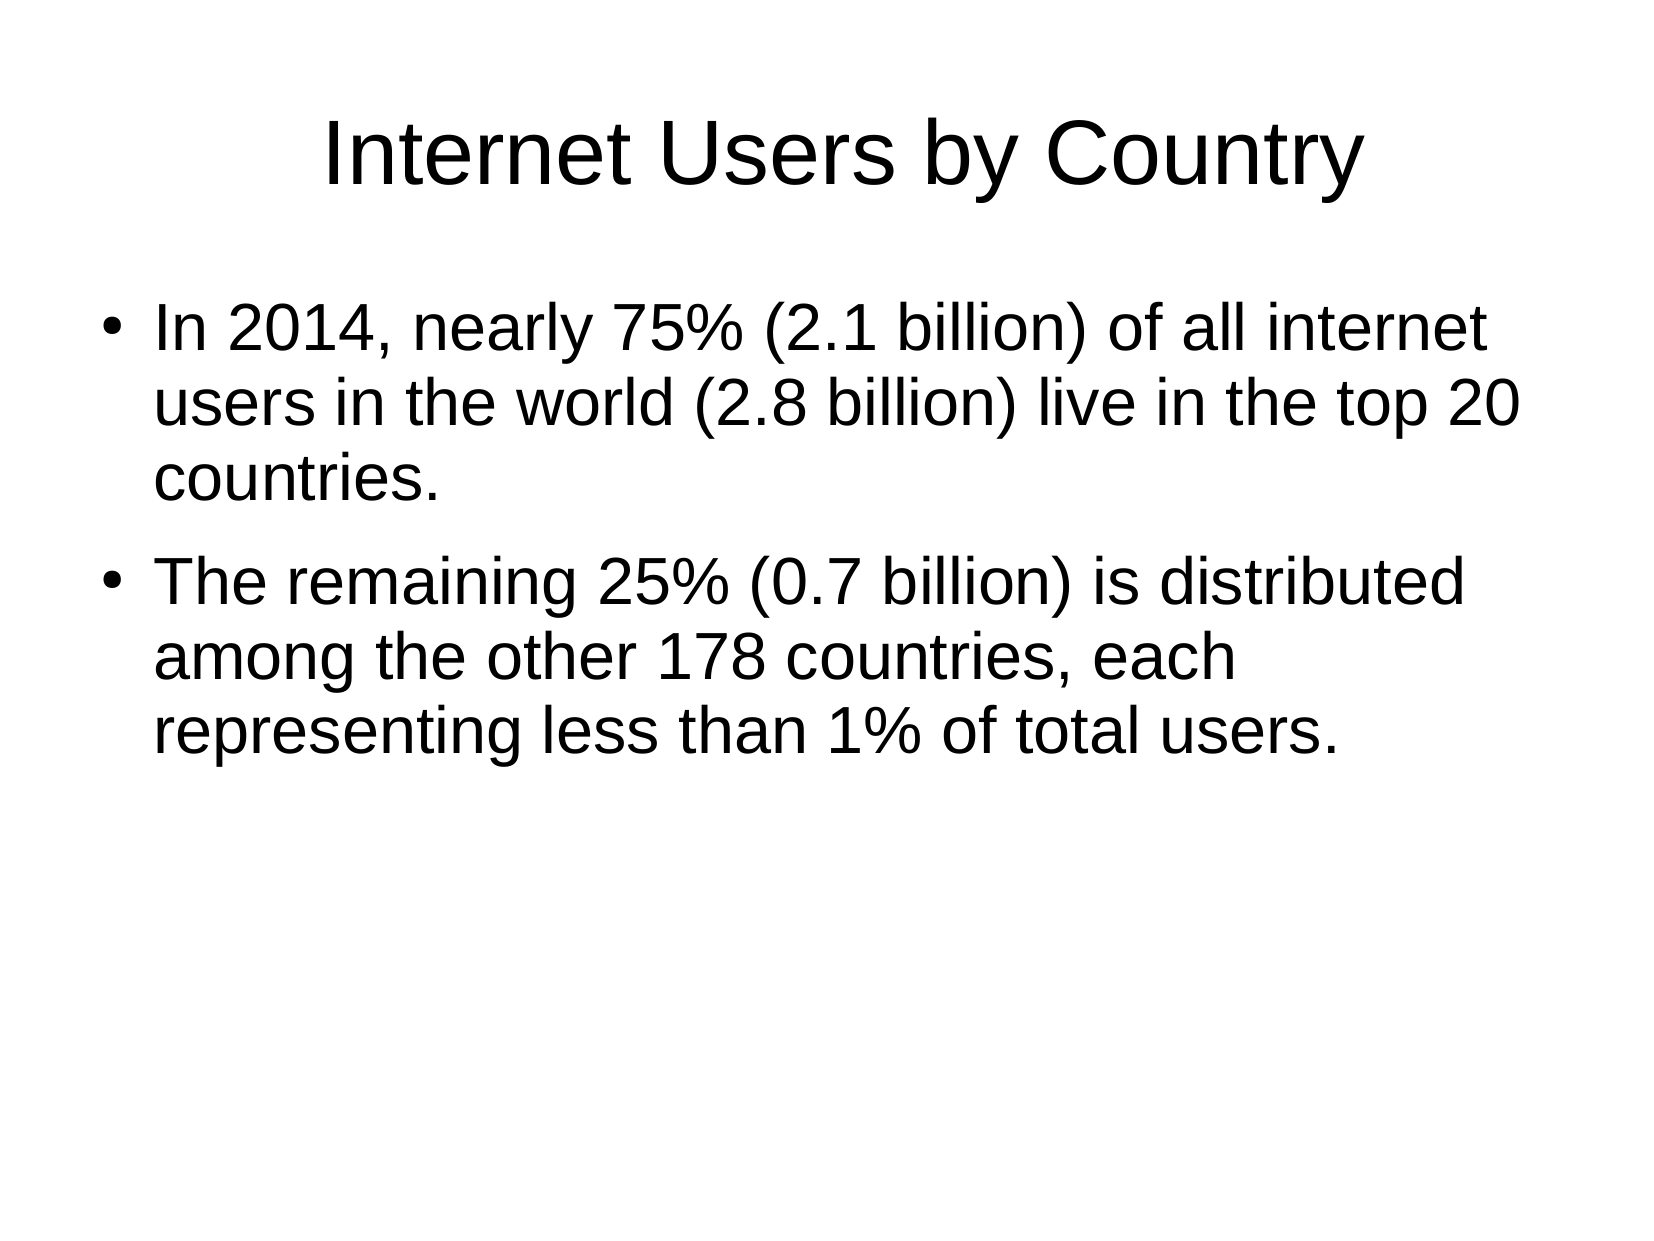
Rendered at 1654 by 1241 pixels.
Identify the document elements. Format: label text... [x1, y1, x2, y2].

list In 2014, nearly 75% (2.1 billion) of all internet users in the world (2.8 billion) live in the top 20 countries. The remaining 25% (0.7 billion) is distributed among the other 178 countries, each representing less than 1% of total users. [82, 290, 1571, 1010]
title Internet Users by Country [82, 49, 1571, 257]
